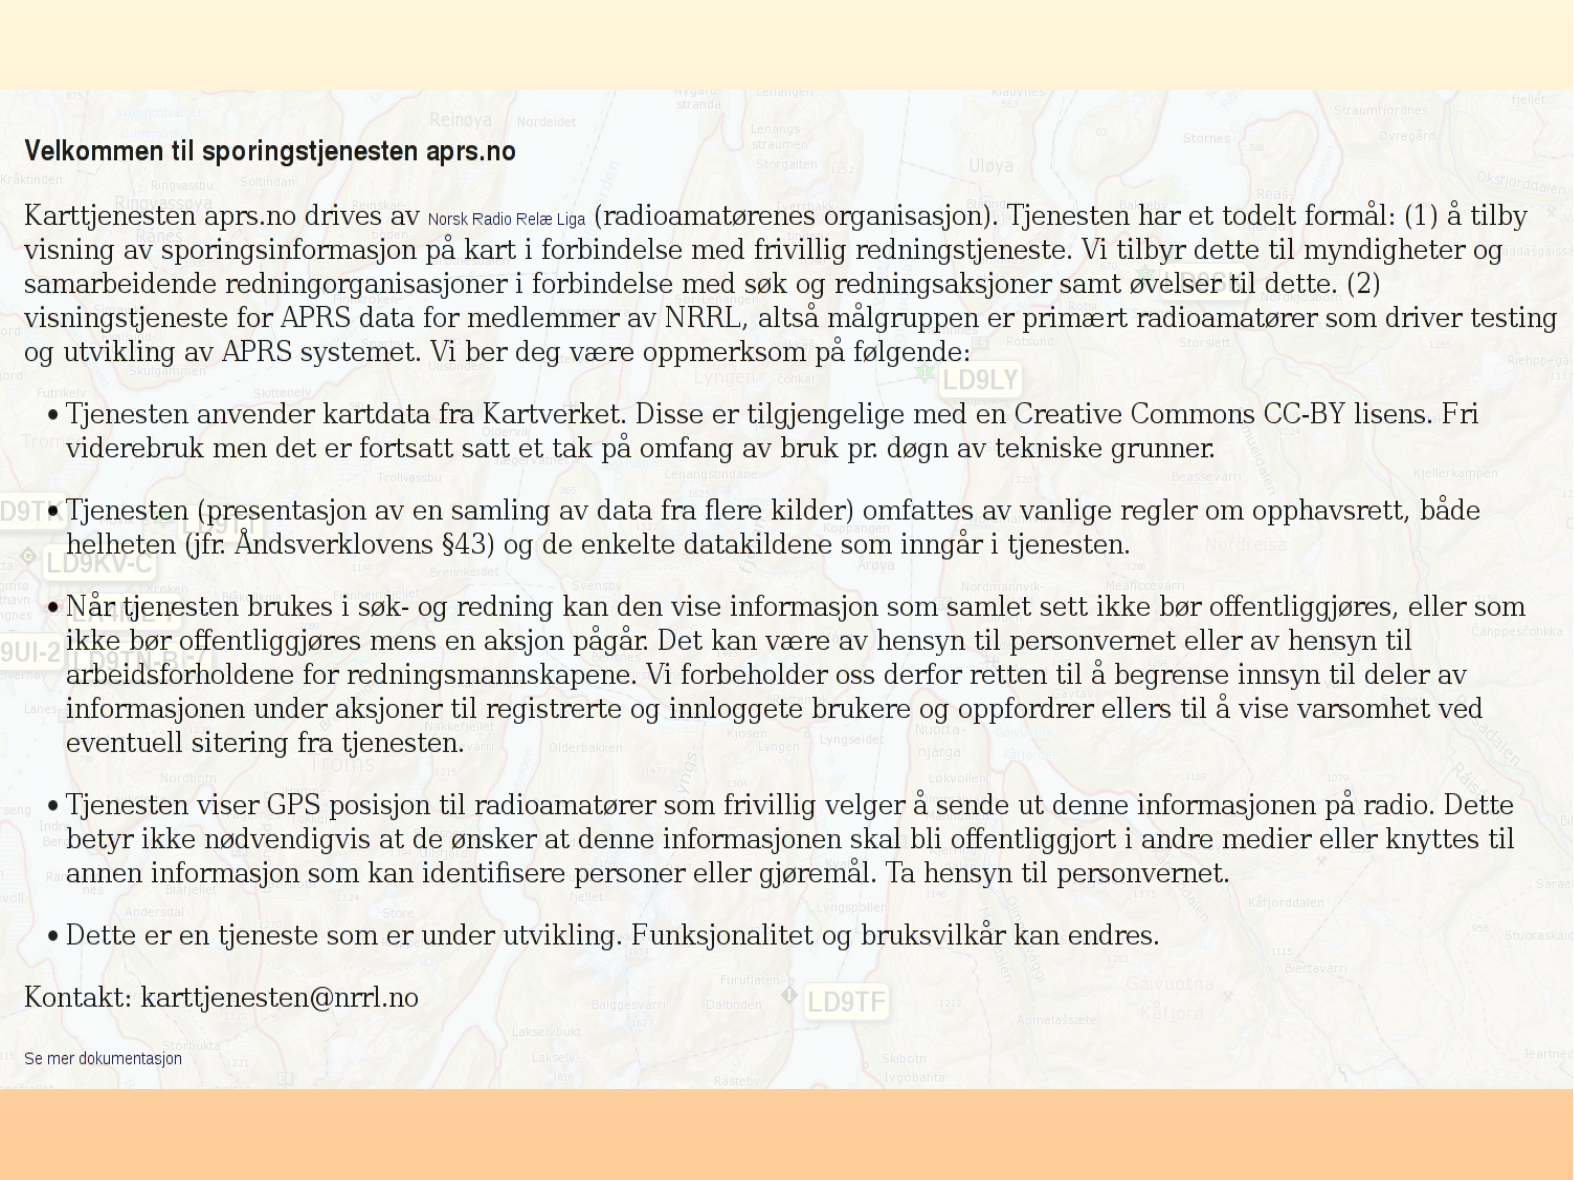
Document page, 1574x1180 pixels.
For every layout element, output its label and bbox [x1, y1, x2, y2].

picture [0, 90, 1574, 1089]
